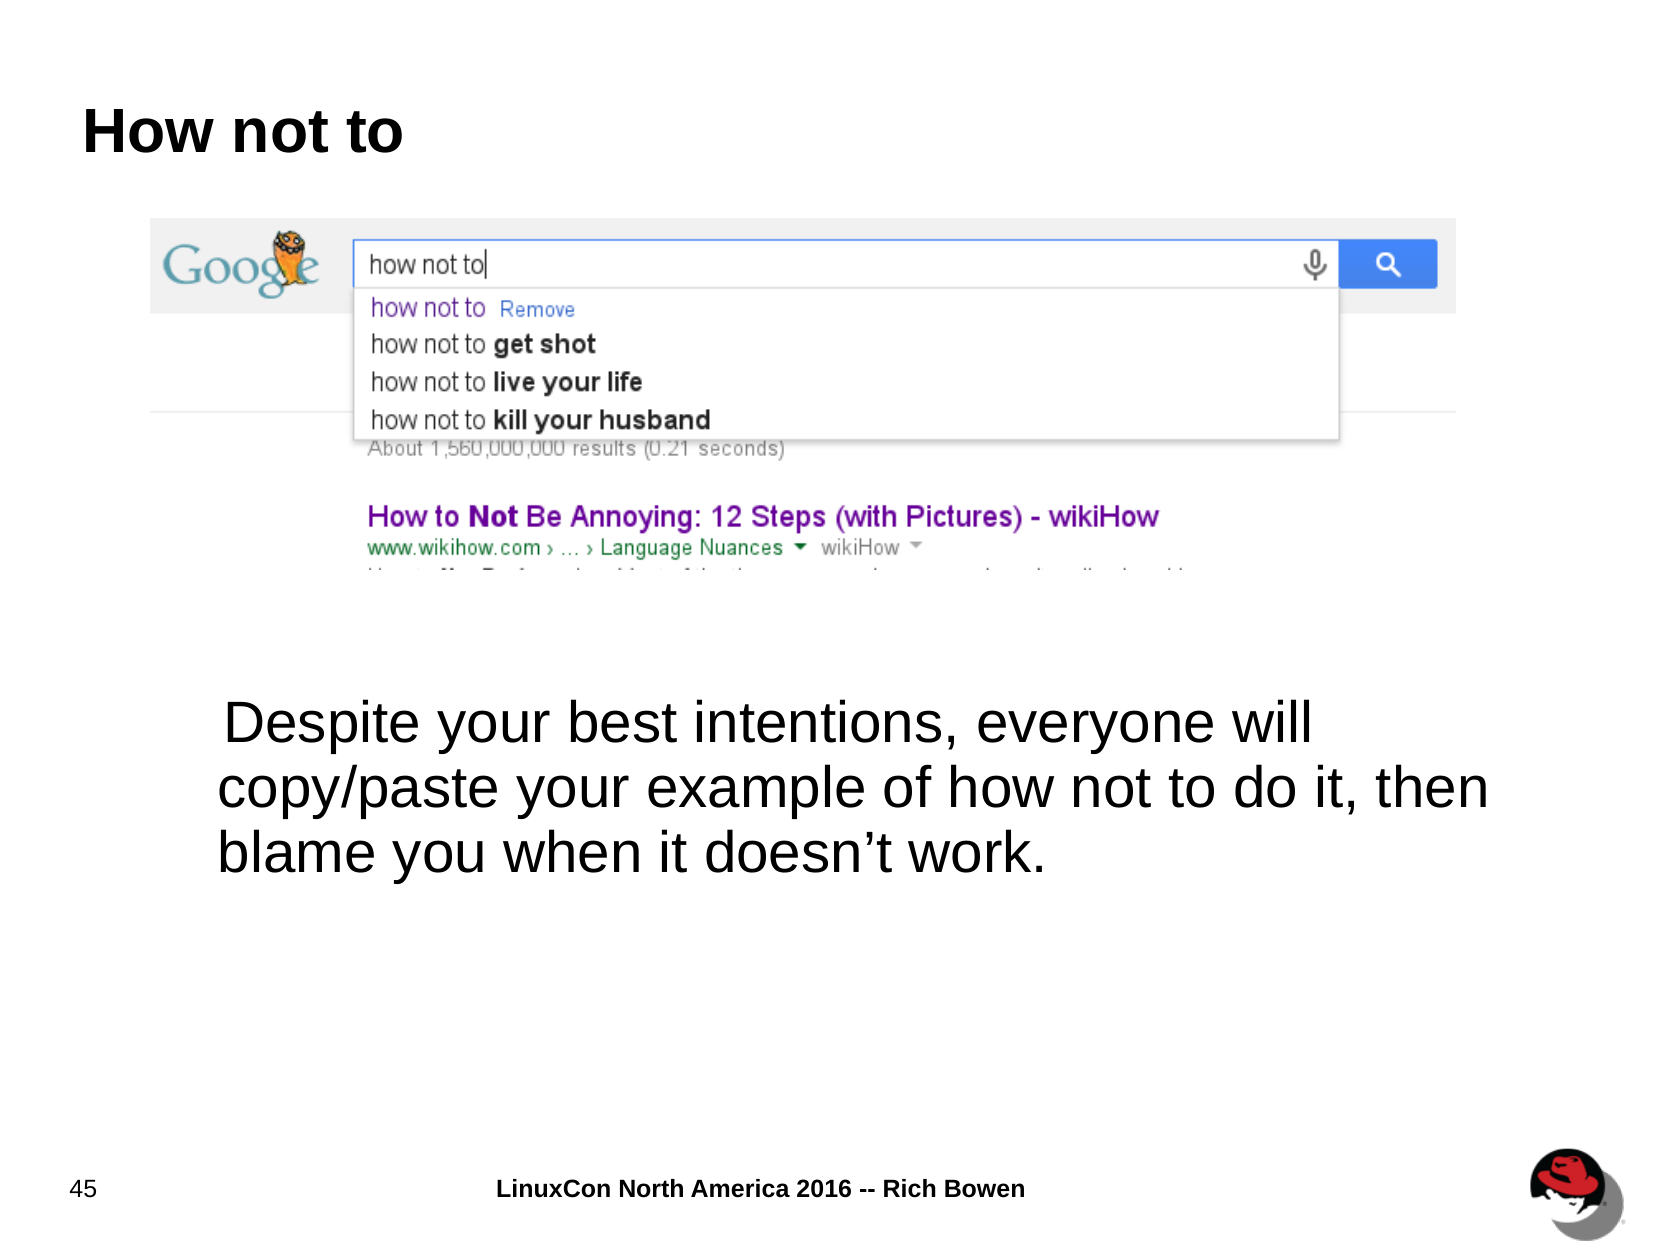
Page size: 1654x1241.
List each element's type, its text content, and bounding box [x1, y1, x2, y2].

picture [150, 218, 1456, 571]
title How not to [82, 37, 1571, 226]
picture [1529, 1146, 1613, 1224]
list Despite your best intentions, everyone will copy/paste your example of how not to do it, then blame you when it doesn’t work. [86, 690, 1576, 1039]
